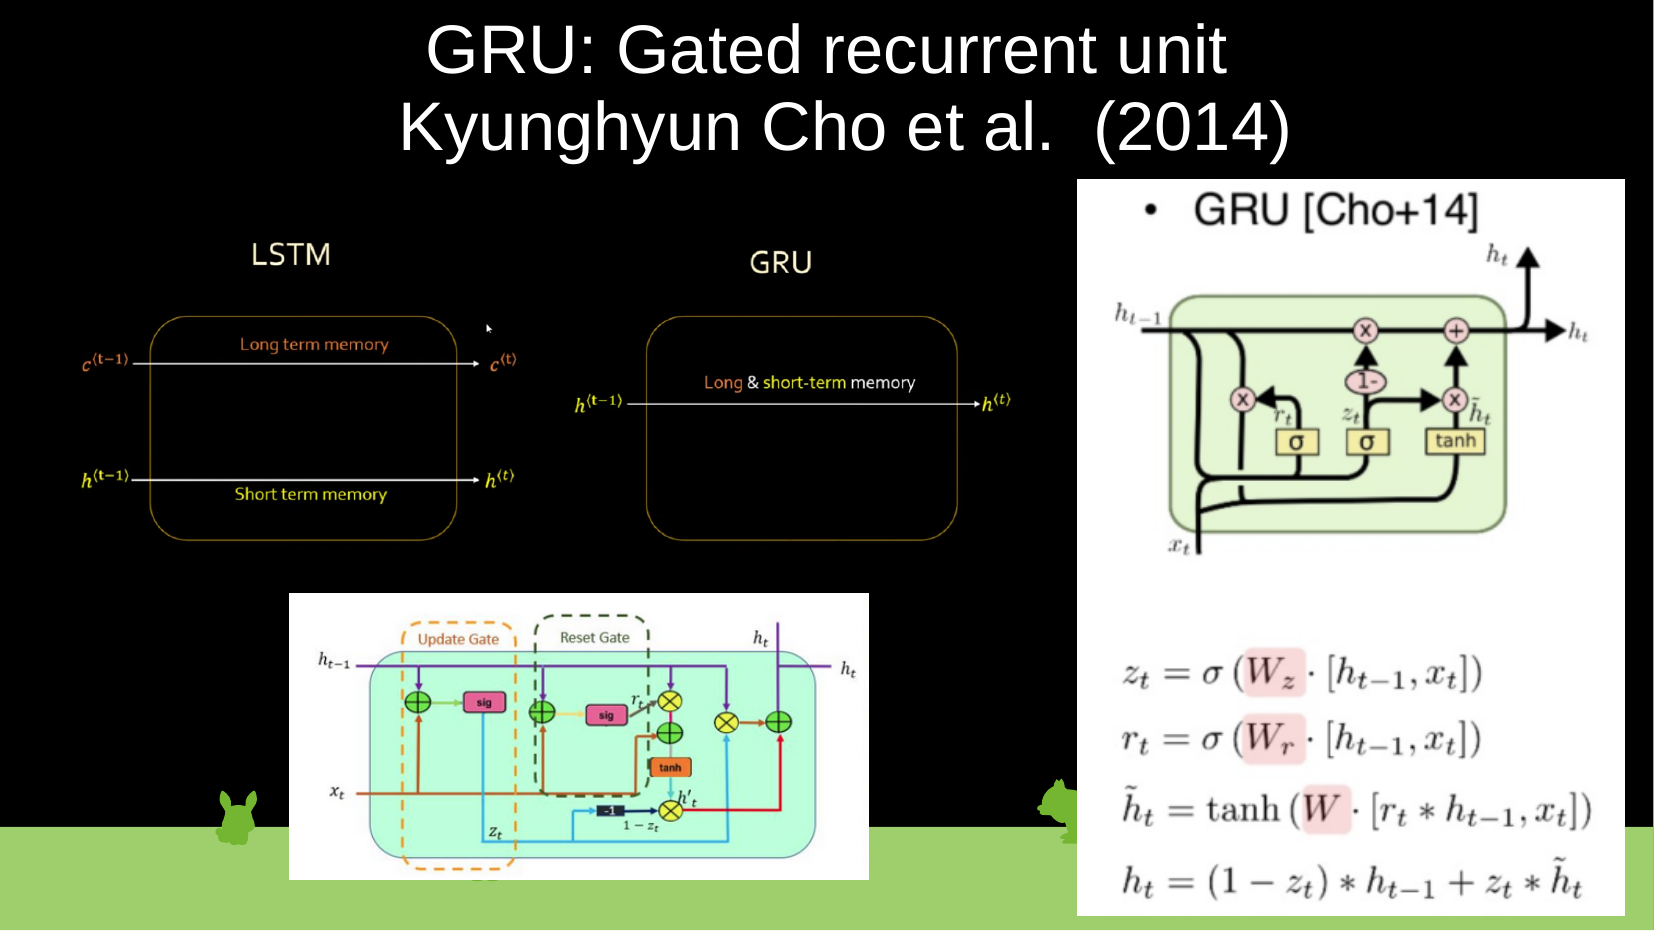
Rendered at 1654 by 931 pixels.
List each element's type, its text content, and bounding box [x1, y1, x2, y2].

picture [289, 593, 869, 880]
picture [1077, 179, 1625, 916]
picture [62, 236, 1034, 591]
title GRU: Gated recurrent unit Kyunghyun Cho et al. (2014) [88, 11, 1565, 166]
